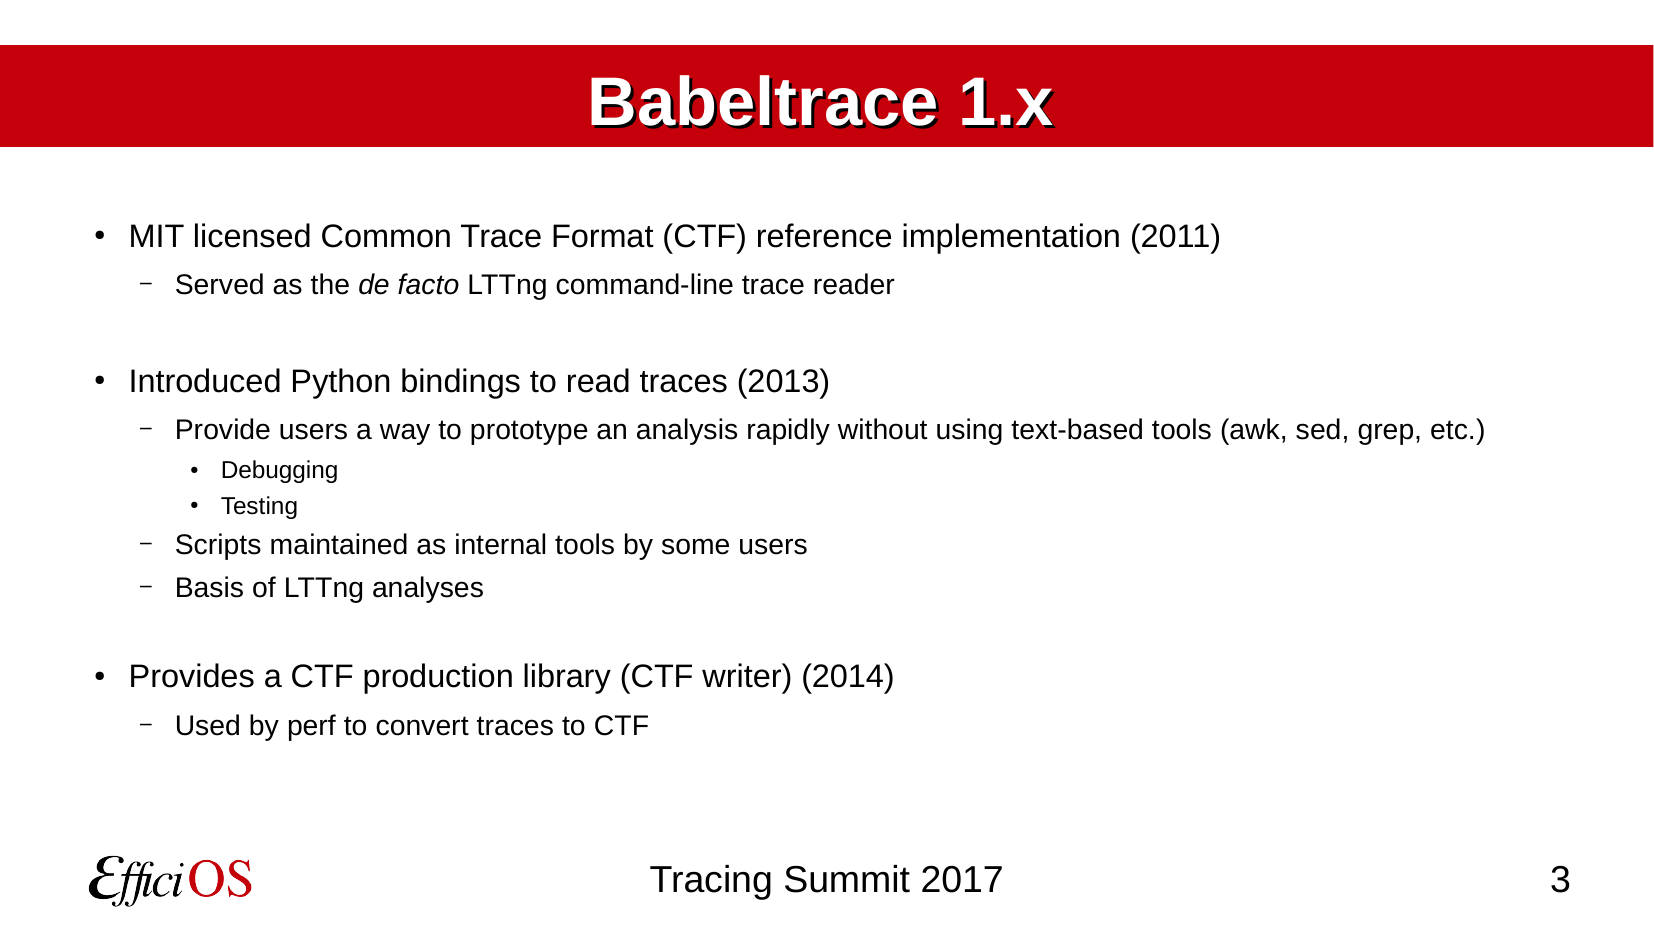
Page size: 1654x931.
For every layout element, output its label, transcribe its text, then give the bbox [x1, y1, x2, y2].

picture [82, 853, 260, 910]
list MIT licensed Common Trace Format (CTF) reference implementation (2011) Served as the de facto LTTng command-line trace reader Introduced Python bindings to read traces (2013) Provide users a way to prototype an analysis rapidly without using text-based tools (awk, sed, grep, etc.) Debugging Testing Scripts maintained as internal tools by some users Basis of LTTng analyses Provides a CTF production library (CTF writer) (2014) Used by perf to convert traces to CTF [82, 217, 1571, 758]
title Babeltrace 1.x [76, 24, 1565, 180]
